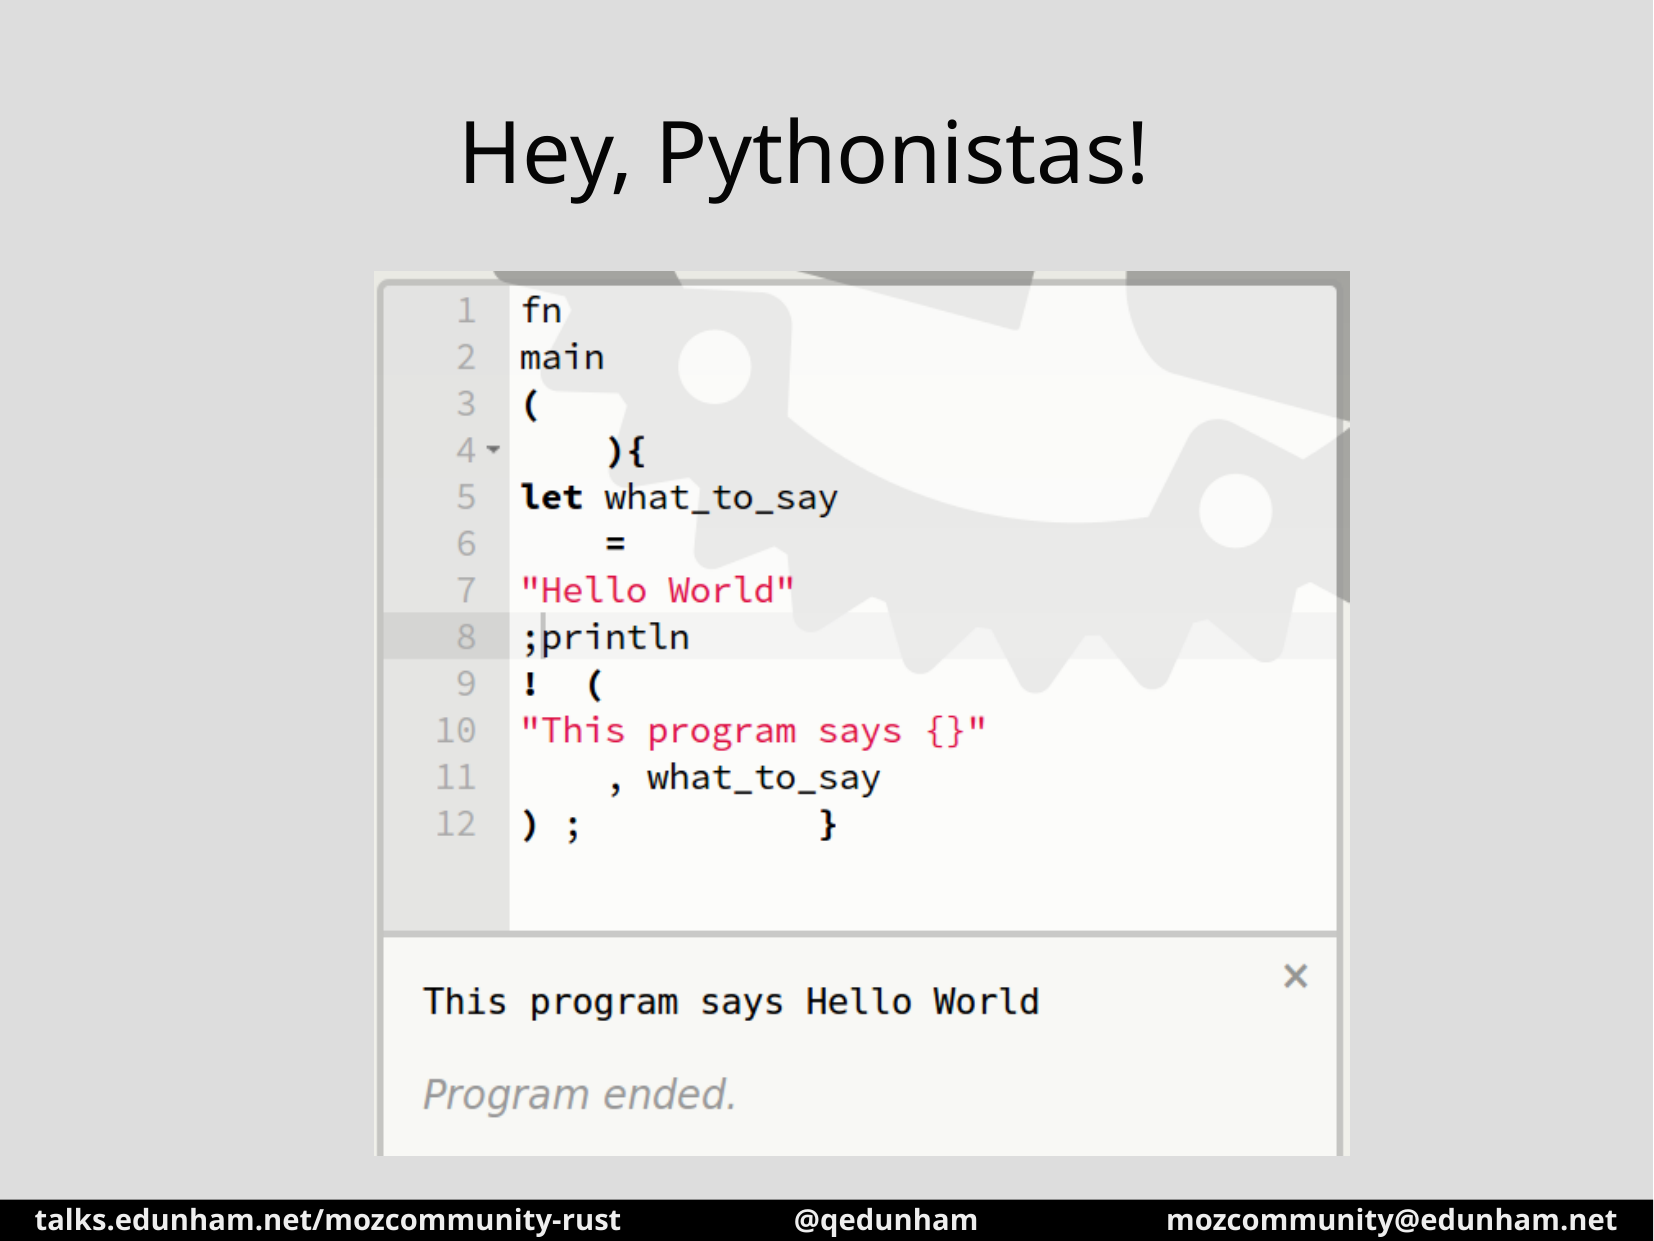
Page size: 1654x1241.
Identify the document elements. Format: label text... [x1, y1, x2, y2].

picture [374, 271, 1350, 1156]
title Hey, Pythonistas! [15, 47, 1594, 253]
